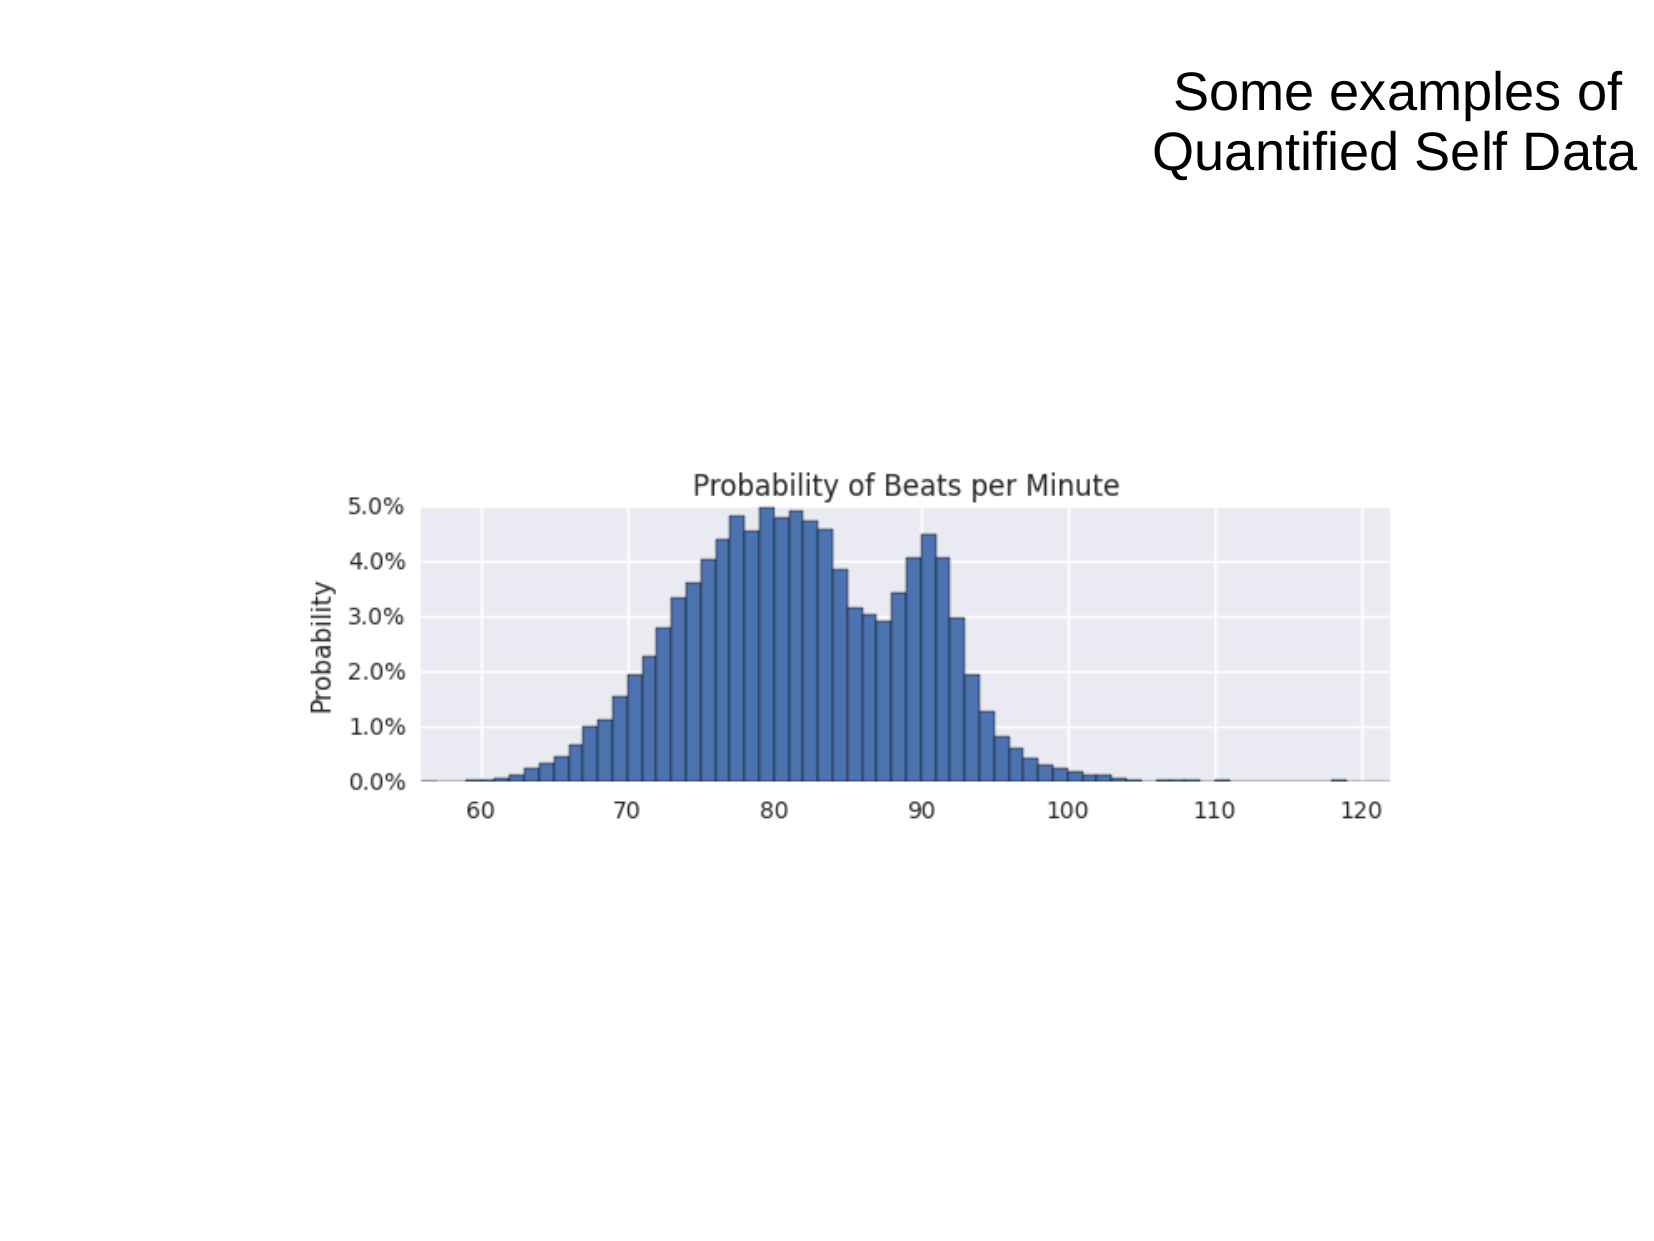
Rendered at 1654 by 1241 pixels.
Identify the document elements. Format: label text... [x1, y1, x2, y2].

picture [296, 451, 1407, 832]
title Some examples of Quantified Self Data [150, 17, 1639, 226]
